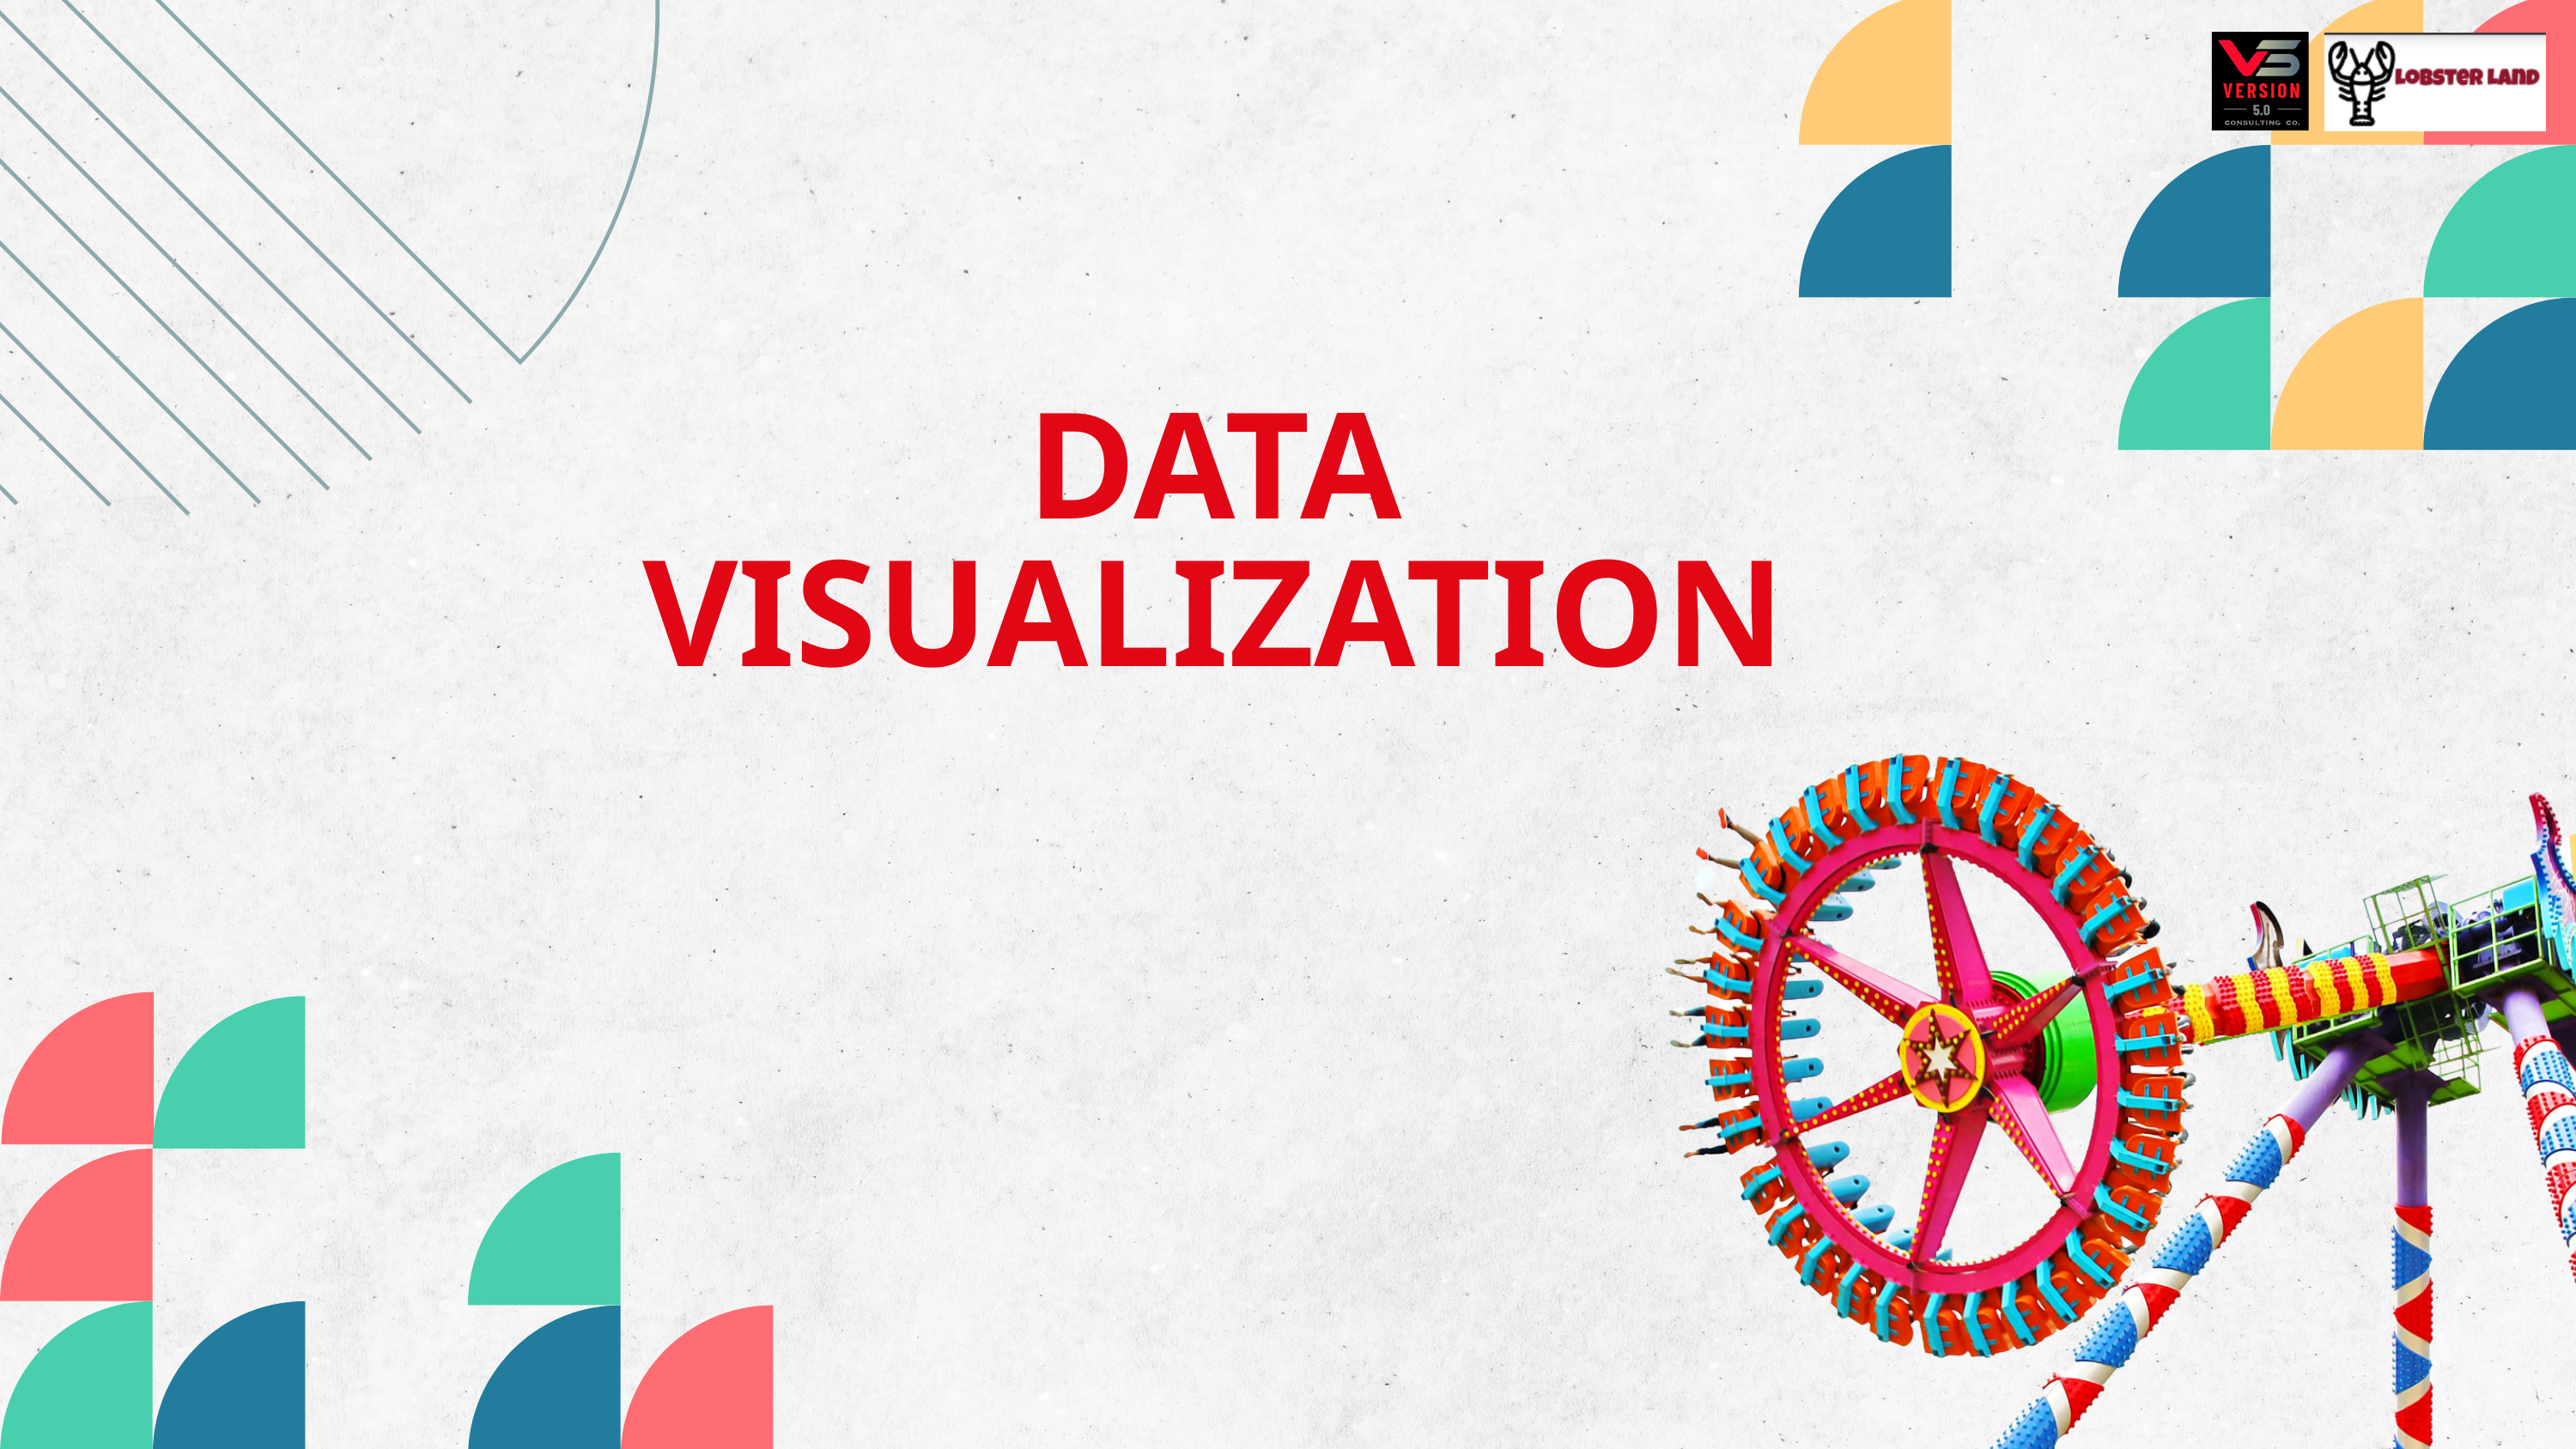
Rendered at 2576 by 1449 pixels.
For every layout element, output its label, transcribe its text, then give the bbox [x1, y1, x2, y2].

text_box [0, 0, 2576, 1449]
text_box DATA VISUALIZATION [467, 401, 1962, 726]
